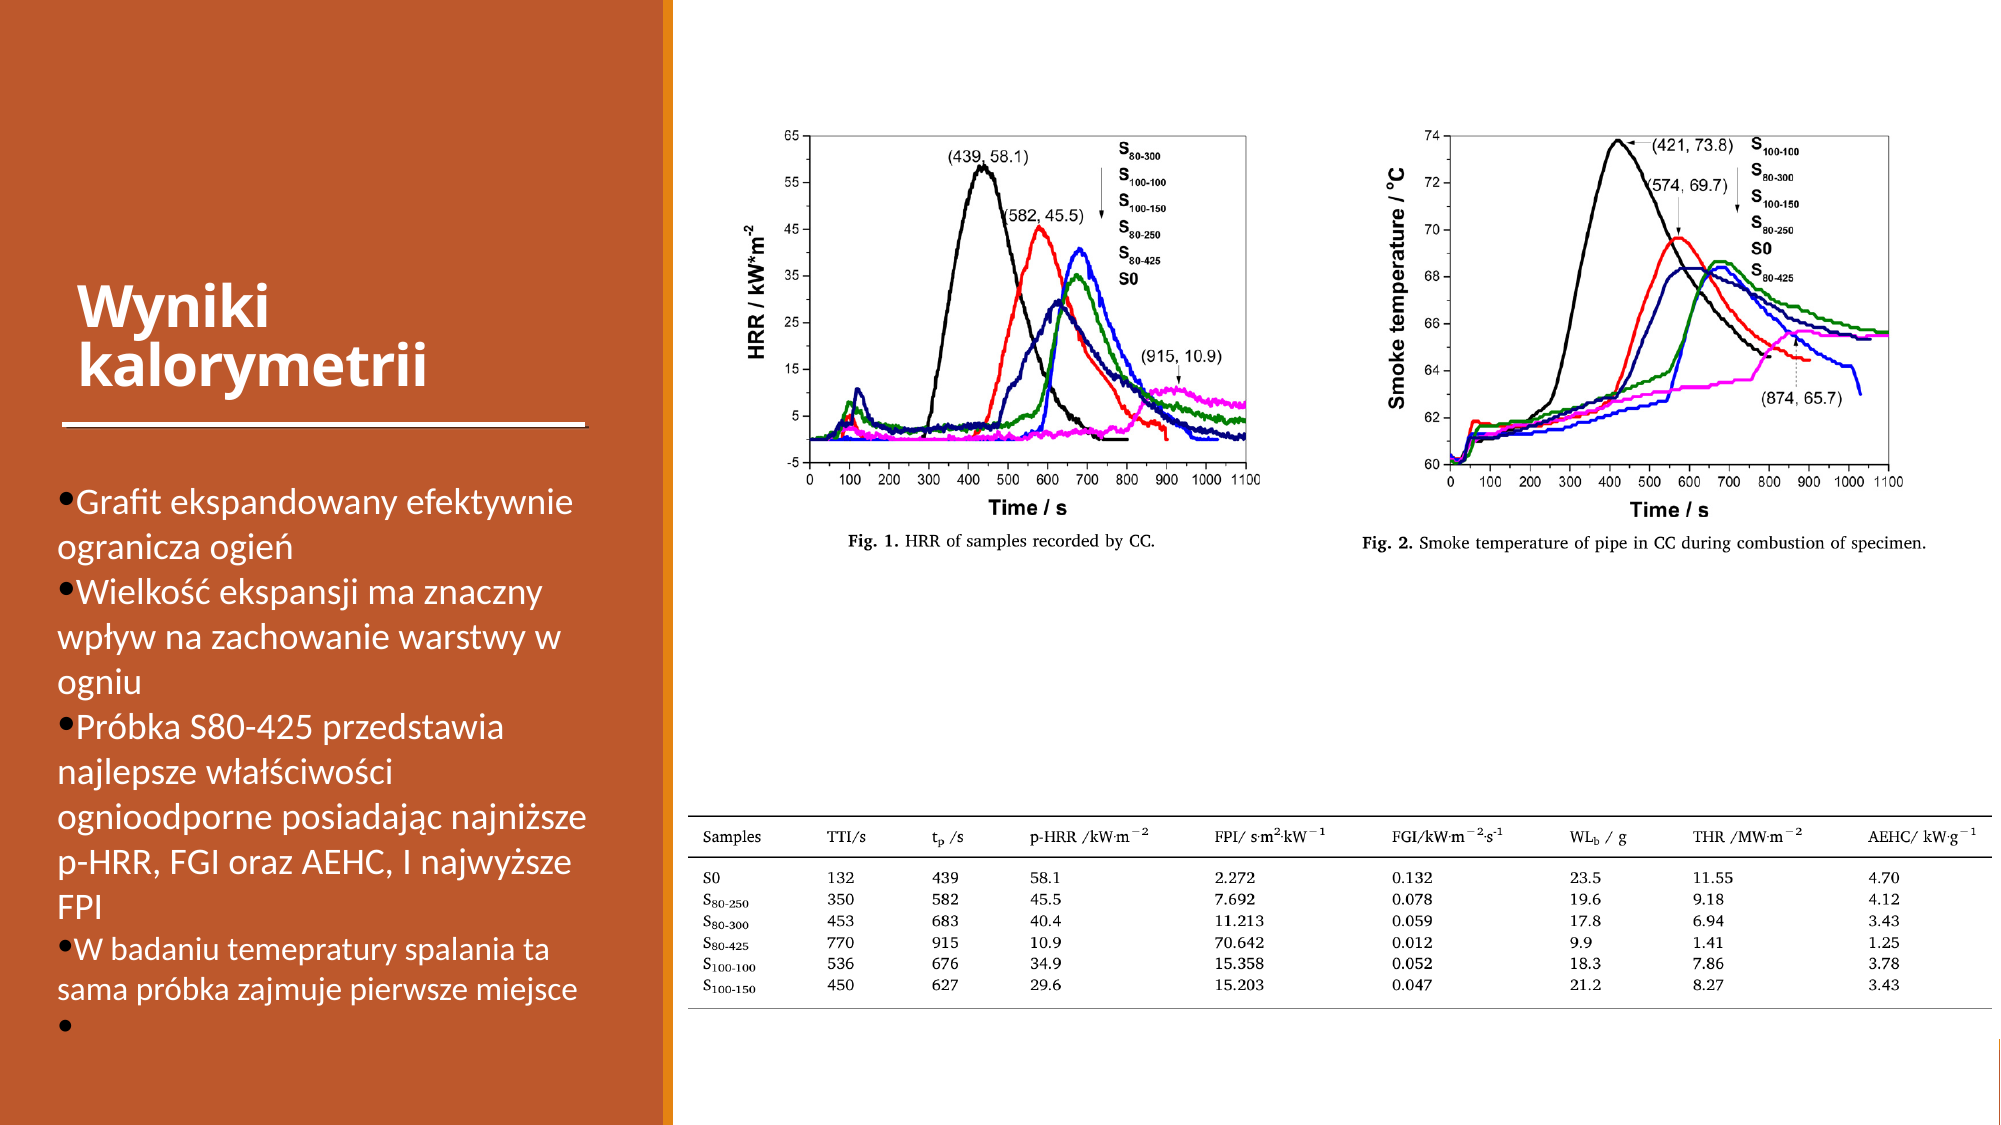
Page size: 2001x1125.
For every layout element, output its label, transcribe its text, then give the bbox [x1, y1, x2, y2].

text_box Grafit ekspandowany efektywnie ogranicza ogień Wielkość ekspansji ma znaczny wpływ na zachowanie warstwy w ogniu Próbka S80-425 przedstawia najlepsze włałściwości ognioodporne posiadając najniższe p-HRR, FGI oraz AEHC, I najwyższe FPI W badaniu temepratury spalania ta sama próbka zajmuje pierwsze miejsce [42, 469, 624, 1061]
text_box [0, 0, 2000, 1125]
title Wyniki kalorymetrii [62, 60, 624, 406]
picture [706, 112, 1947, 567]
picture [673, 811, 2000, 1031]
